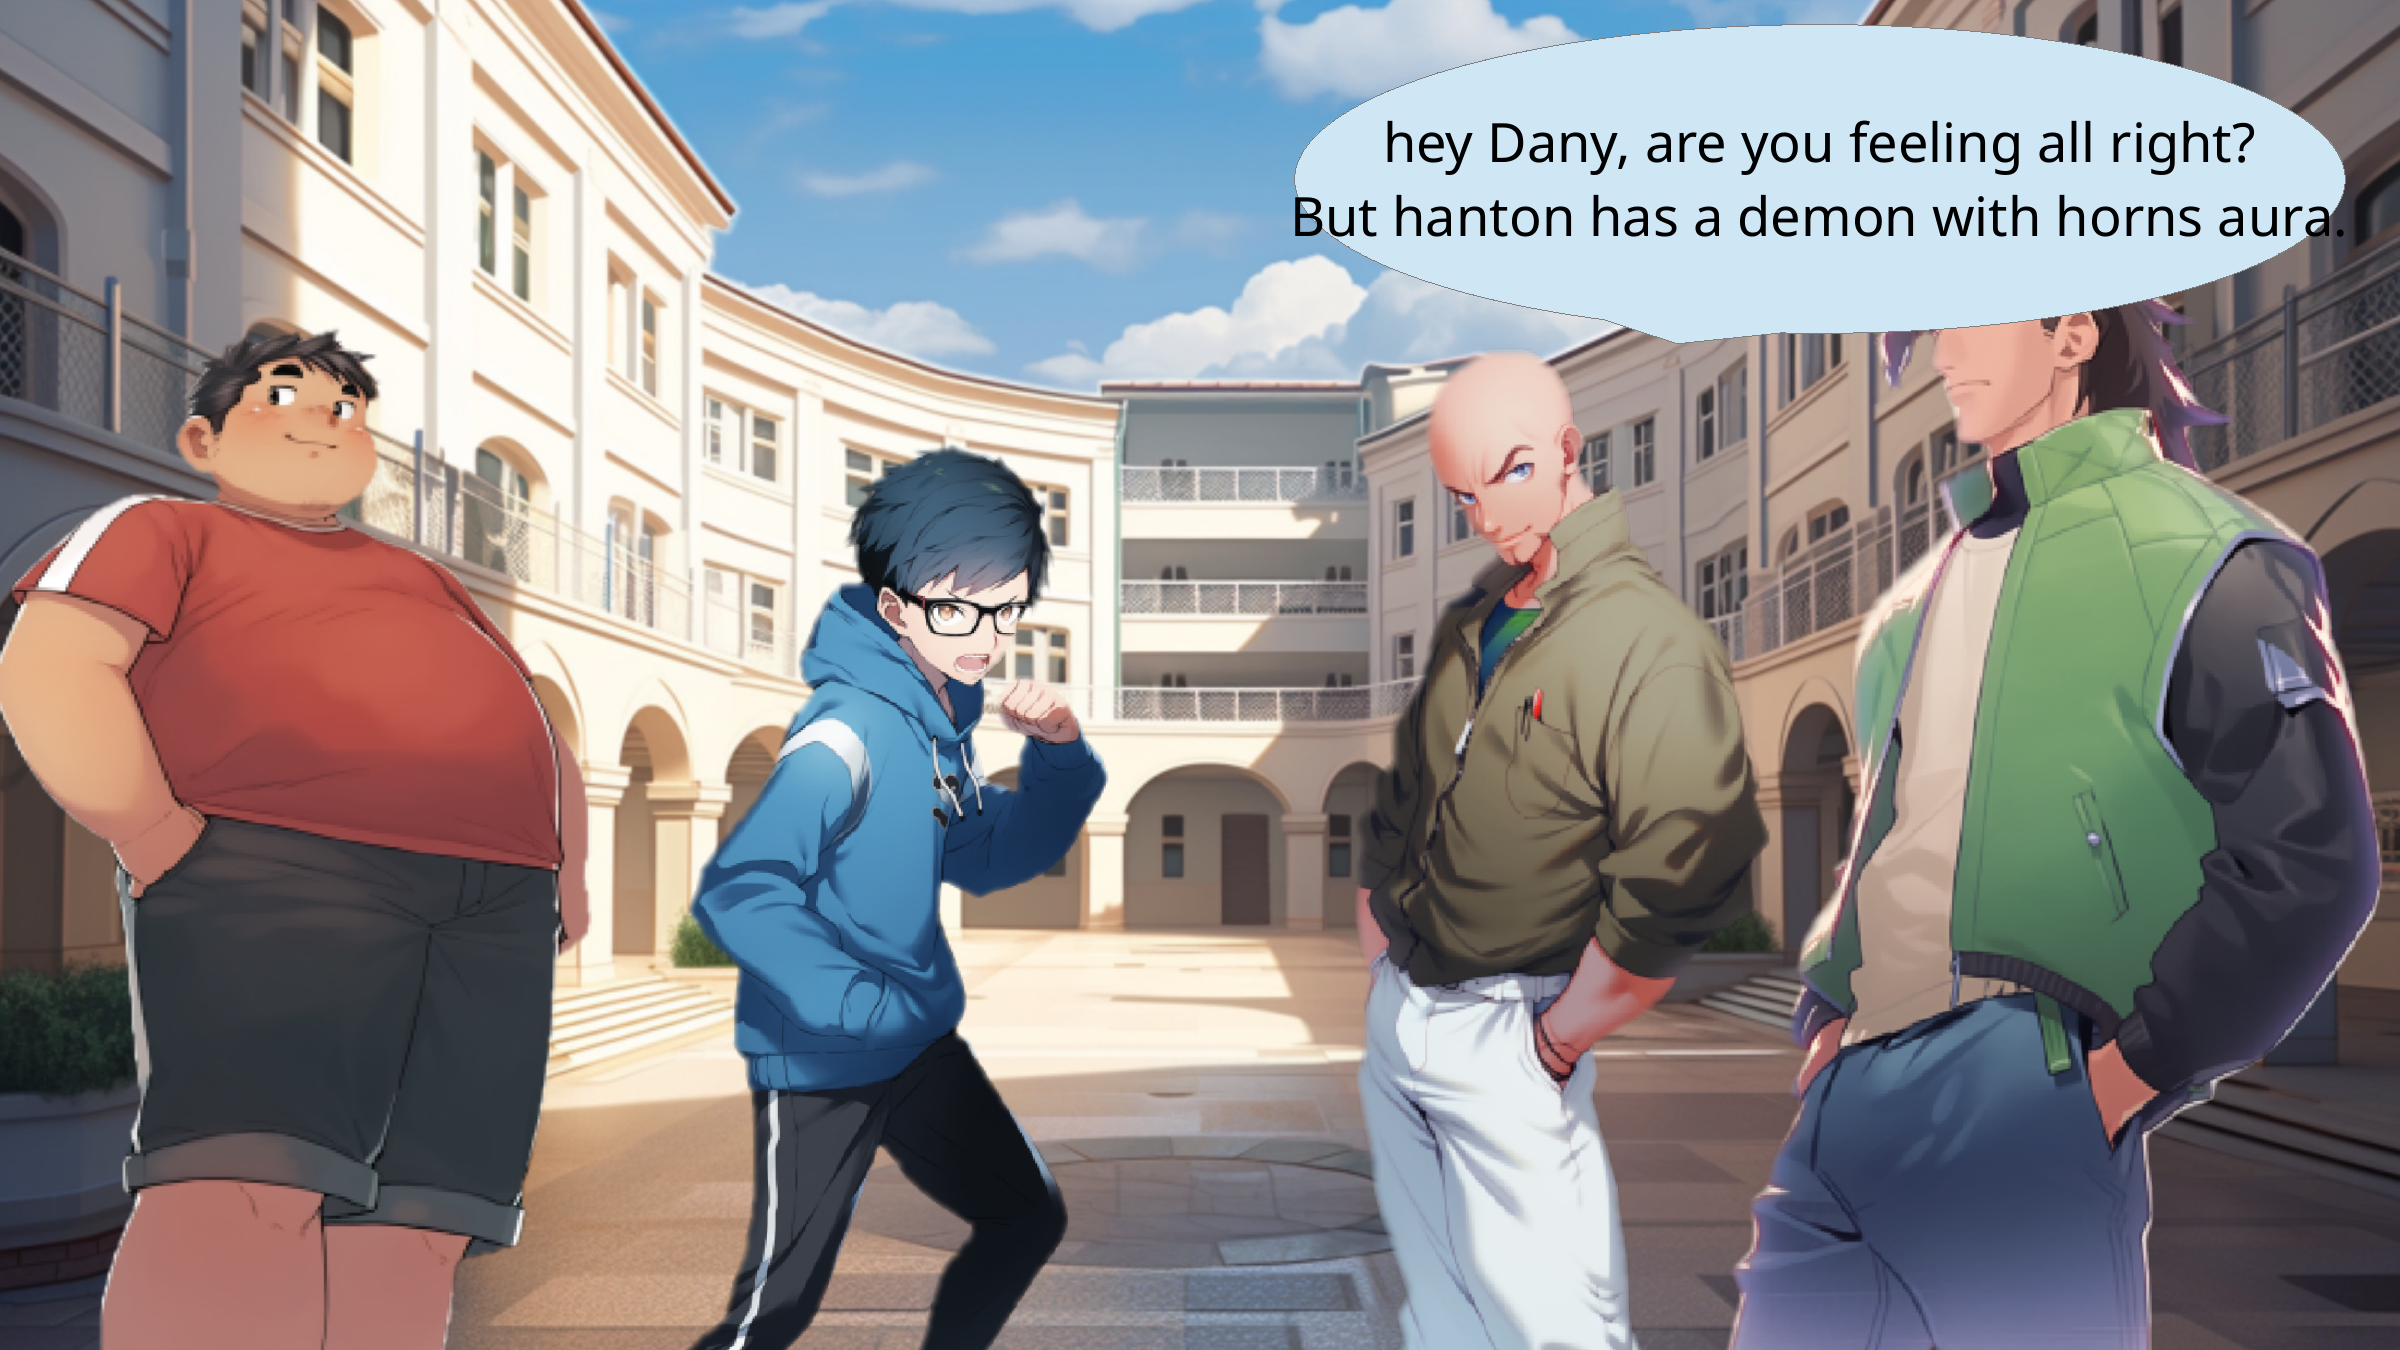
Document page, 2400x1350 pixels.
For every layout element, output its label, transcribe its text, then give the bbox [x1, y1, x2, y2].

text_box hey Dany, are you feeling all right? But hanton has a demon with horns aura. [1294, 24, 2346, 344]
picture [0, 0, 2400, 1350]
